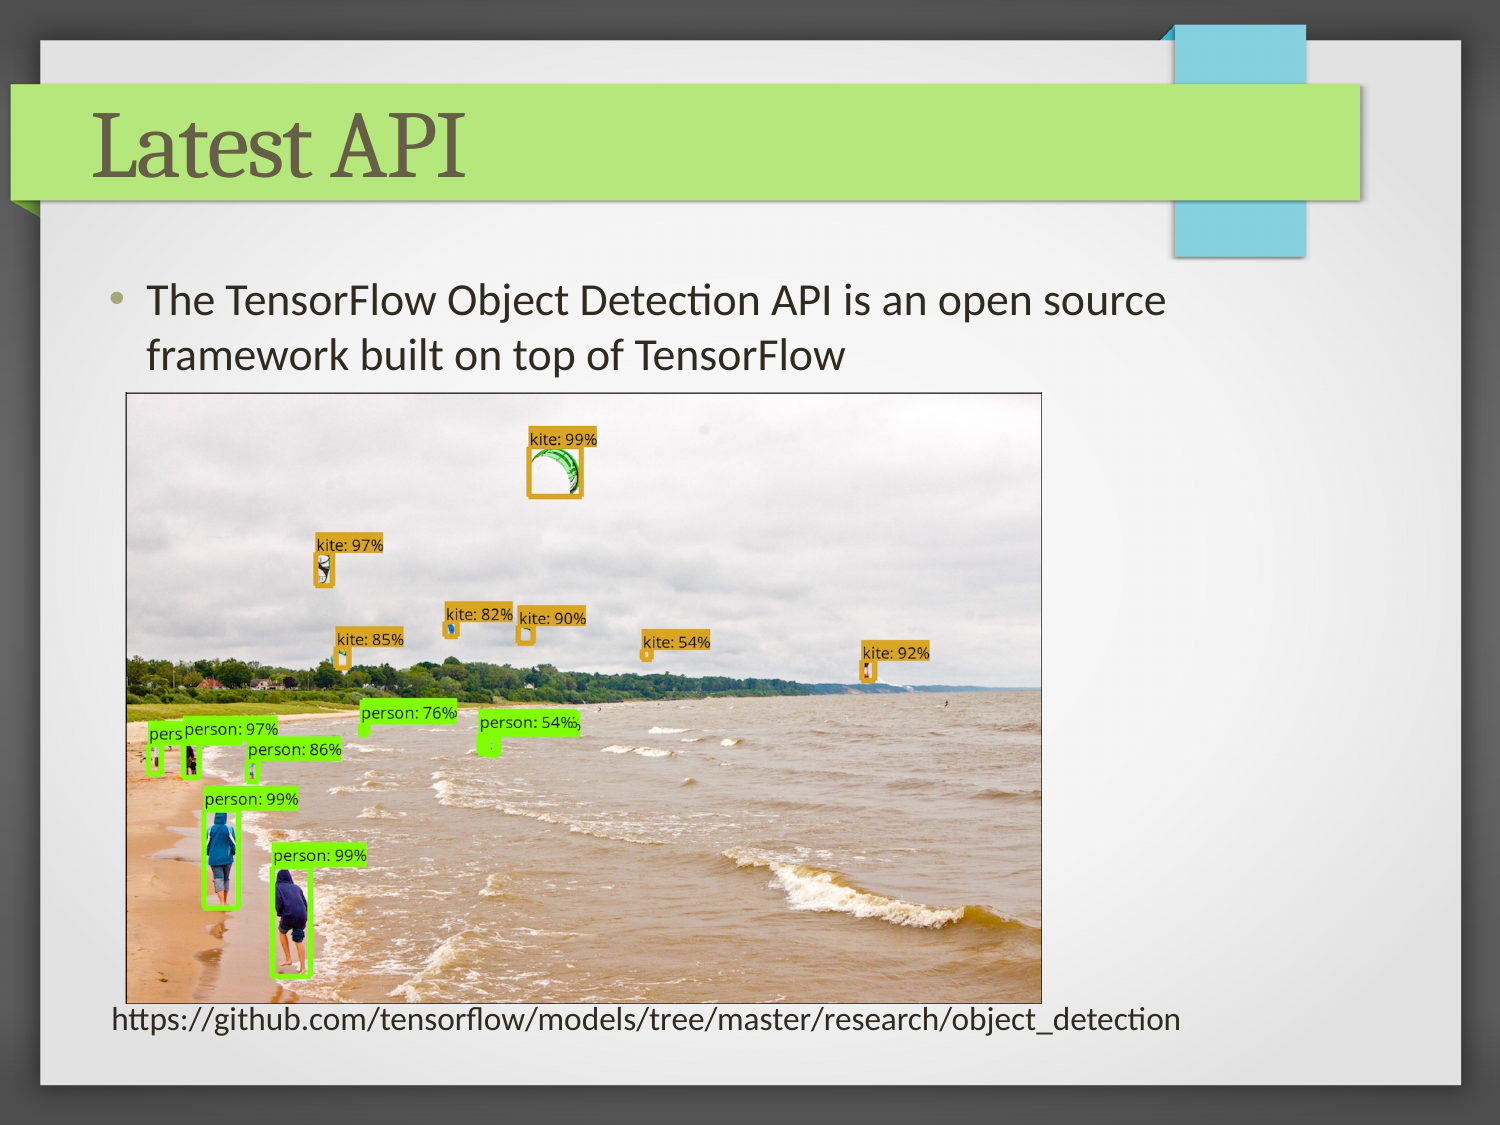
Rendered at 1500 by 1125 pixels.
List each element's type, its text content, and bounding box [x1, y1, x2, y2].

picture [0, 0, 1500, 1125]
title Latest API [75, 45, 1325, 233]
text_box https://github.com/tensorflow/models/tree/master/research/object_detection [96, 989, 1221, 1045]
list The TensorFlow Object Detection API is an open source framework built on top of TensorFlow [75, 262, 1325, 1050]
